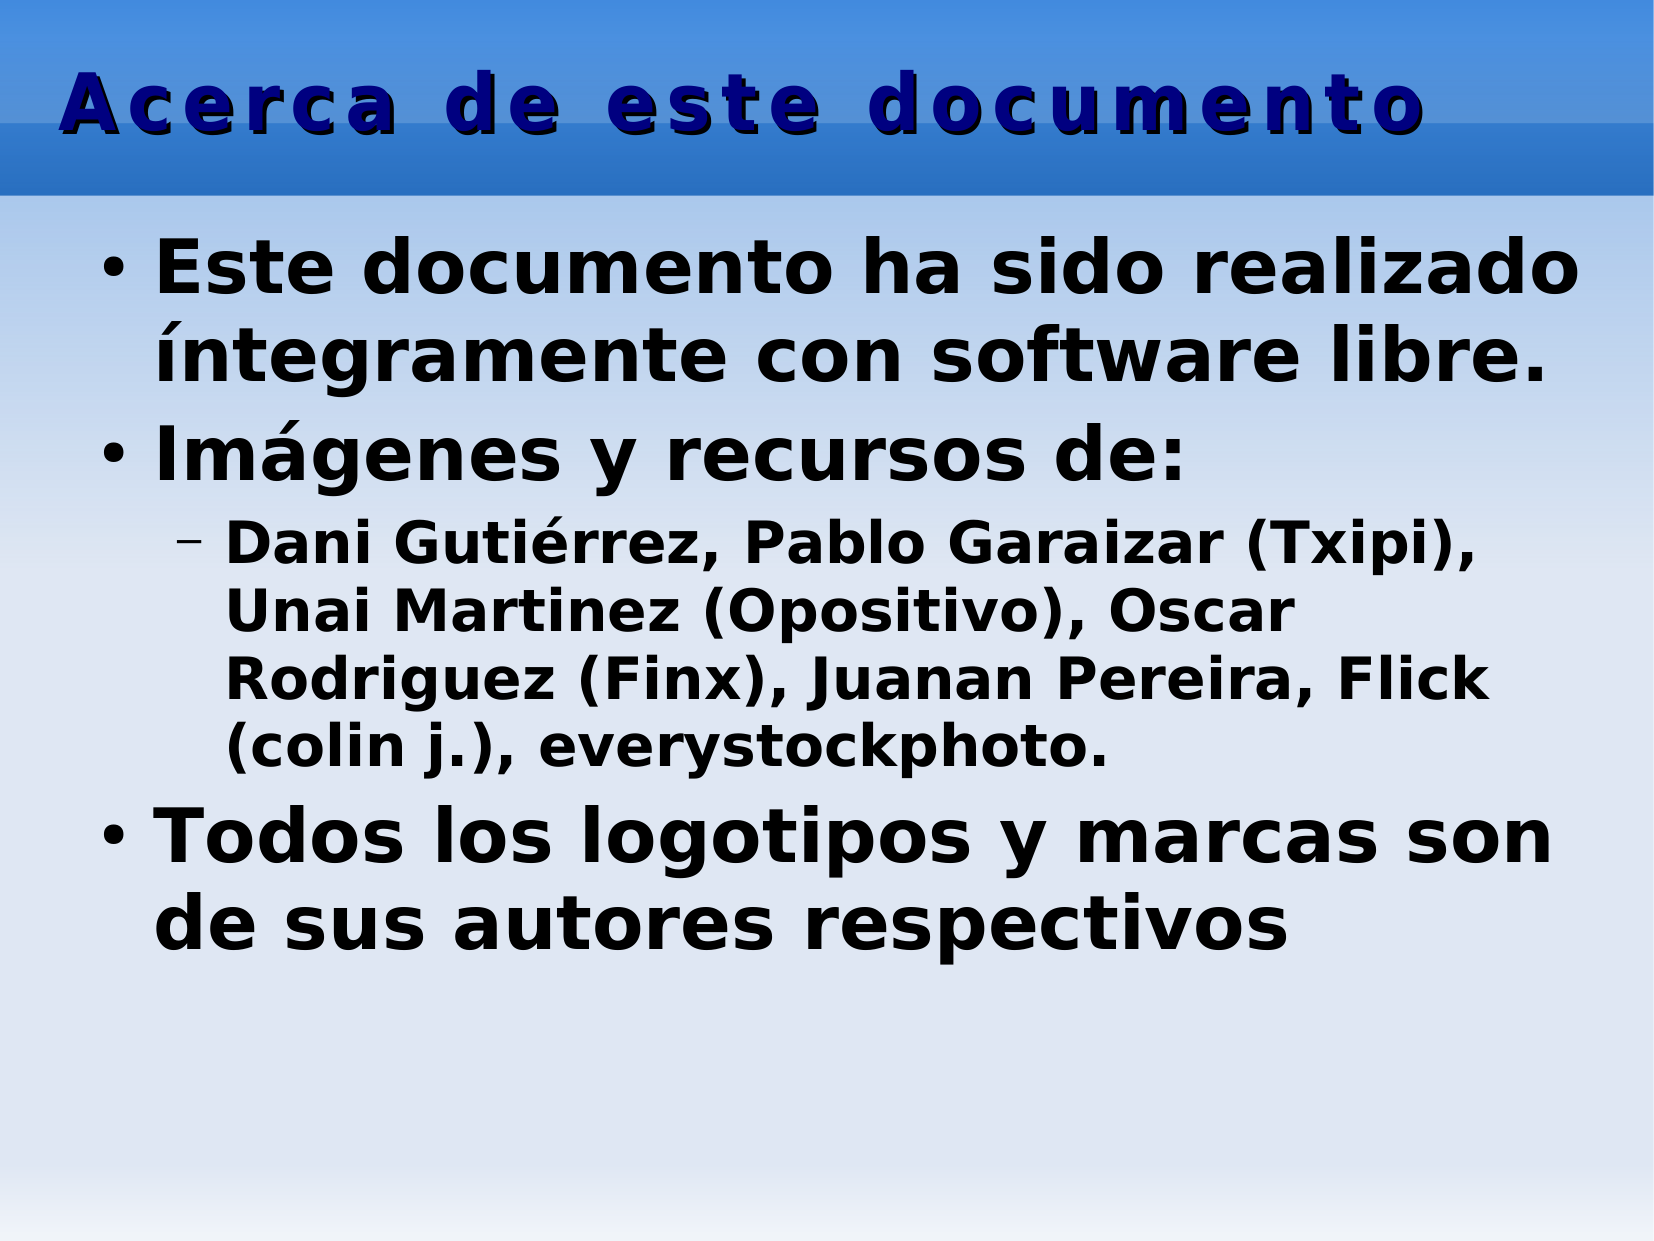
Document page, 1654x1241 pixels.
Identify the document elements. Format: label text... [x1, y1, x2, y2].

picture [0, 0, 1654, 1241]
list Este documento ha sido realizado íntegramente con software libre. Imágenes y recursos de: Dani Gutiérrez, Pablo Garaizar (Txipi), Unai Martinez (Opositivo), Oscar Rodriguez (Finx), Juanan Pereira, Flick (colin j.), everystockphoto. Todos los logotipos y marcas son de sus autores respectivos [82, 224, 1625, 1097]
title Acerca de este documento [59, 29, 1654, 178]
